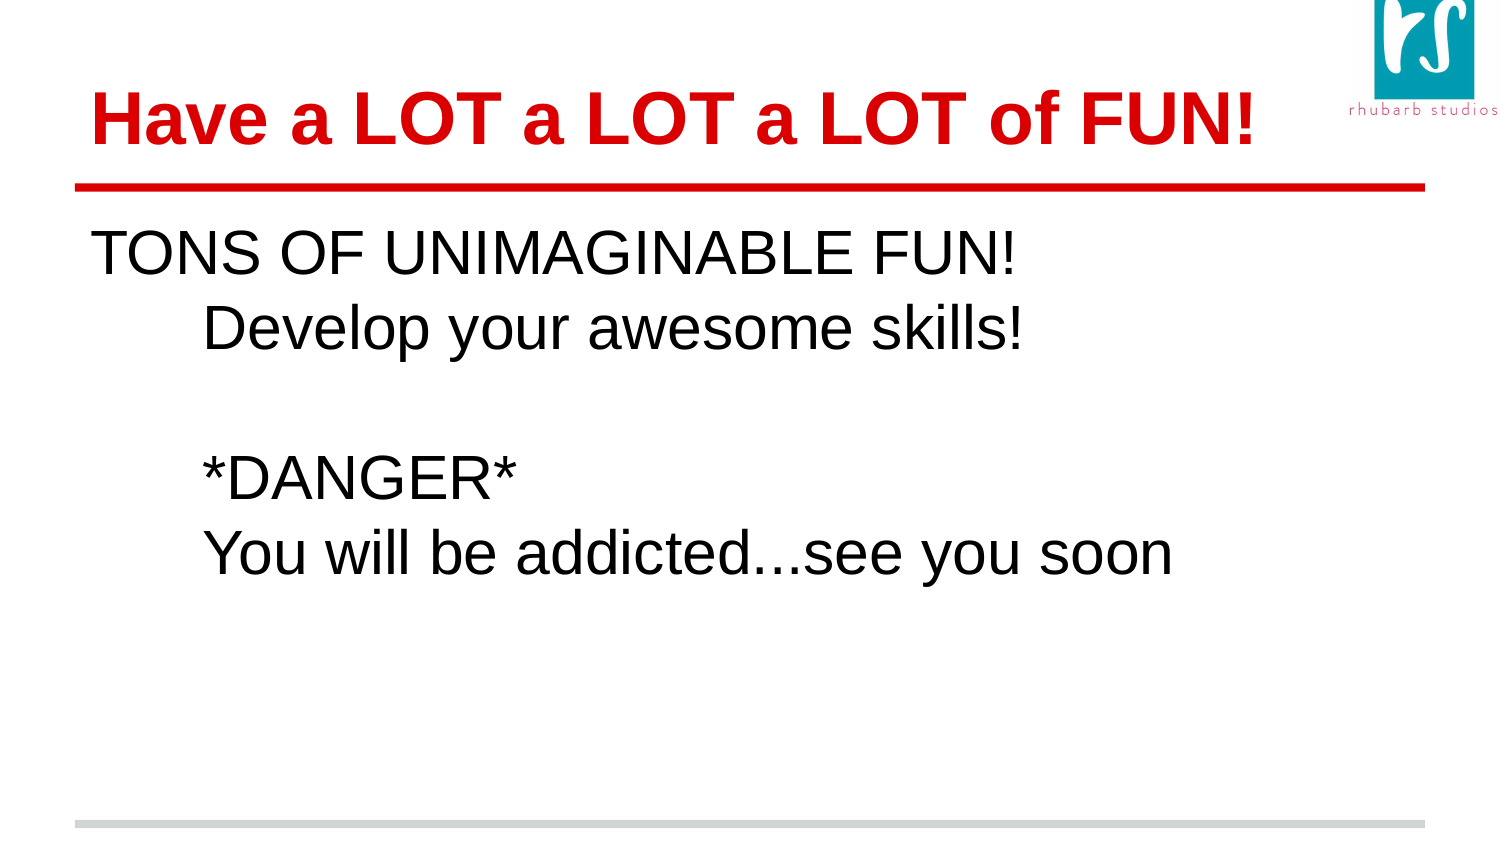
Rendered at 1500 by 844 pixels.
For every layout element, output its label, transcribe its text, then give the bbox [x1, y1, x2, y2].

title Have a LOT a LOT a LOT of FUN! [75, 33, 1425, 175]
picture [1348, 0, 1500, 118]
list TONS OF UNIMAGINABLE FUN! Develop your awesome skills! *DANGER* You will be addicted...see you soon [75, 196, 1425, 808]
